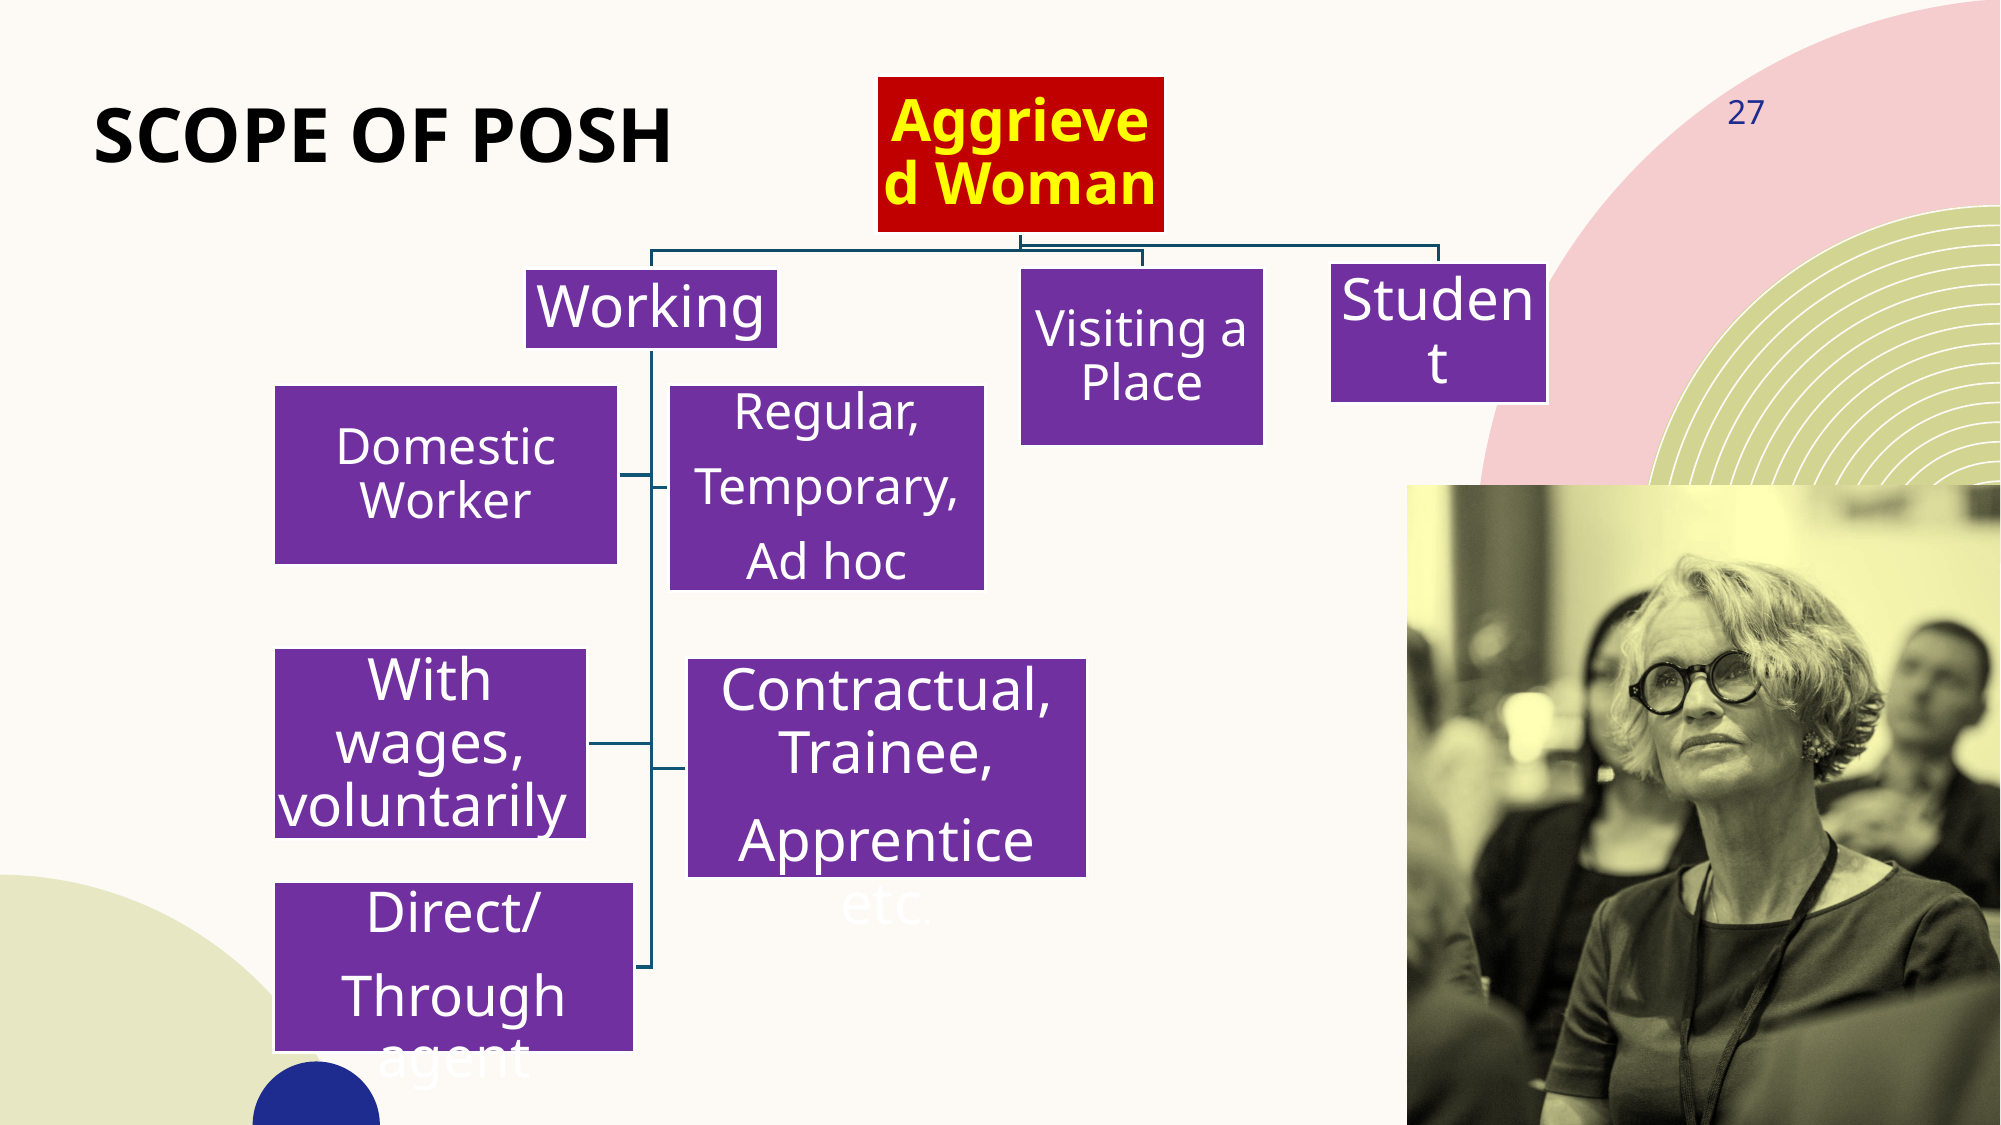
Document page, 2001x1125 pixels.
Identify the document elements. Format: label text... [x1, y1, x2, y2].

text_box With wages, voluntarily [273, 647, 588, 840]
text_box Direct/ Through agent [273, 881, 635, 1053]
text_box Aggrieved Woman [875, 75, 1166, 234]
text_box Regular, Temporary, Ad hoc [668, 384, 986, 592]
picture [1407, 485, 2000, 1125]
text_box Visiting a Place [1019, 267, 1265, 447]
text_box [1712, 75, 1875, 153]
title Scope of POSH [79, 49, 740, 178]
text_box Working [524, 267, 779, 350]
text_box Domestic Worker [273, 384, 619, 566]
text_box Contractual, Trainee, Apprentice etc. [686, 657, 1088, 879]
text_box Student [1329, 262, 1548, 404]
